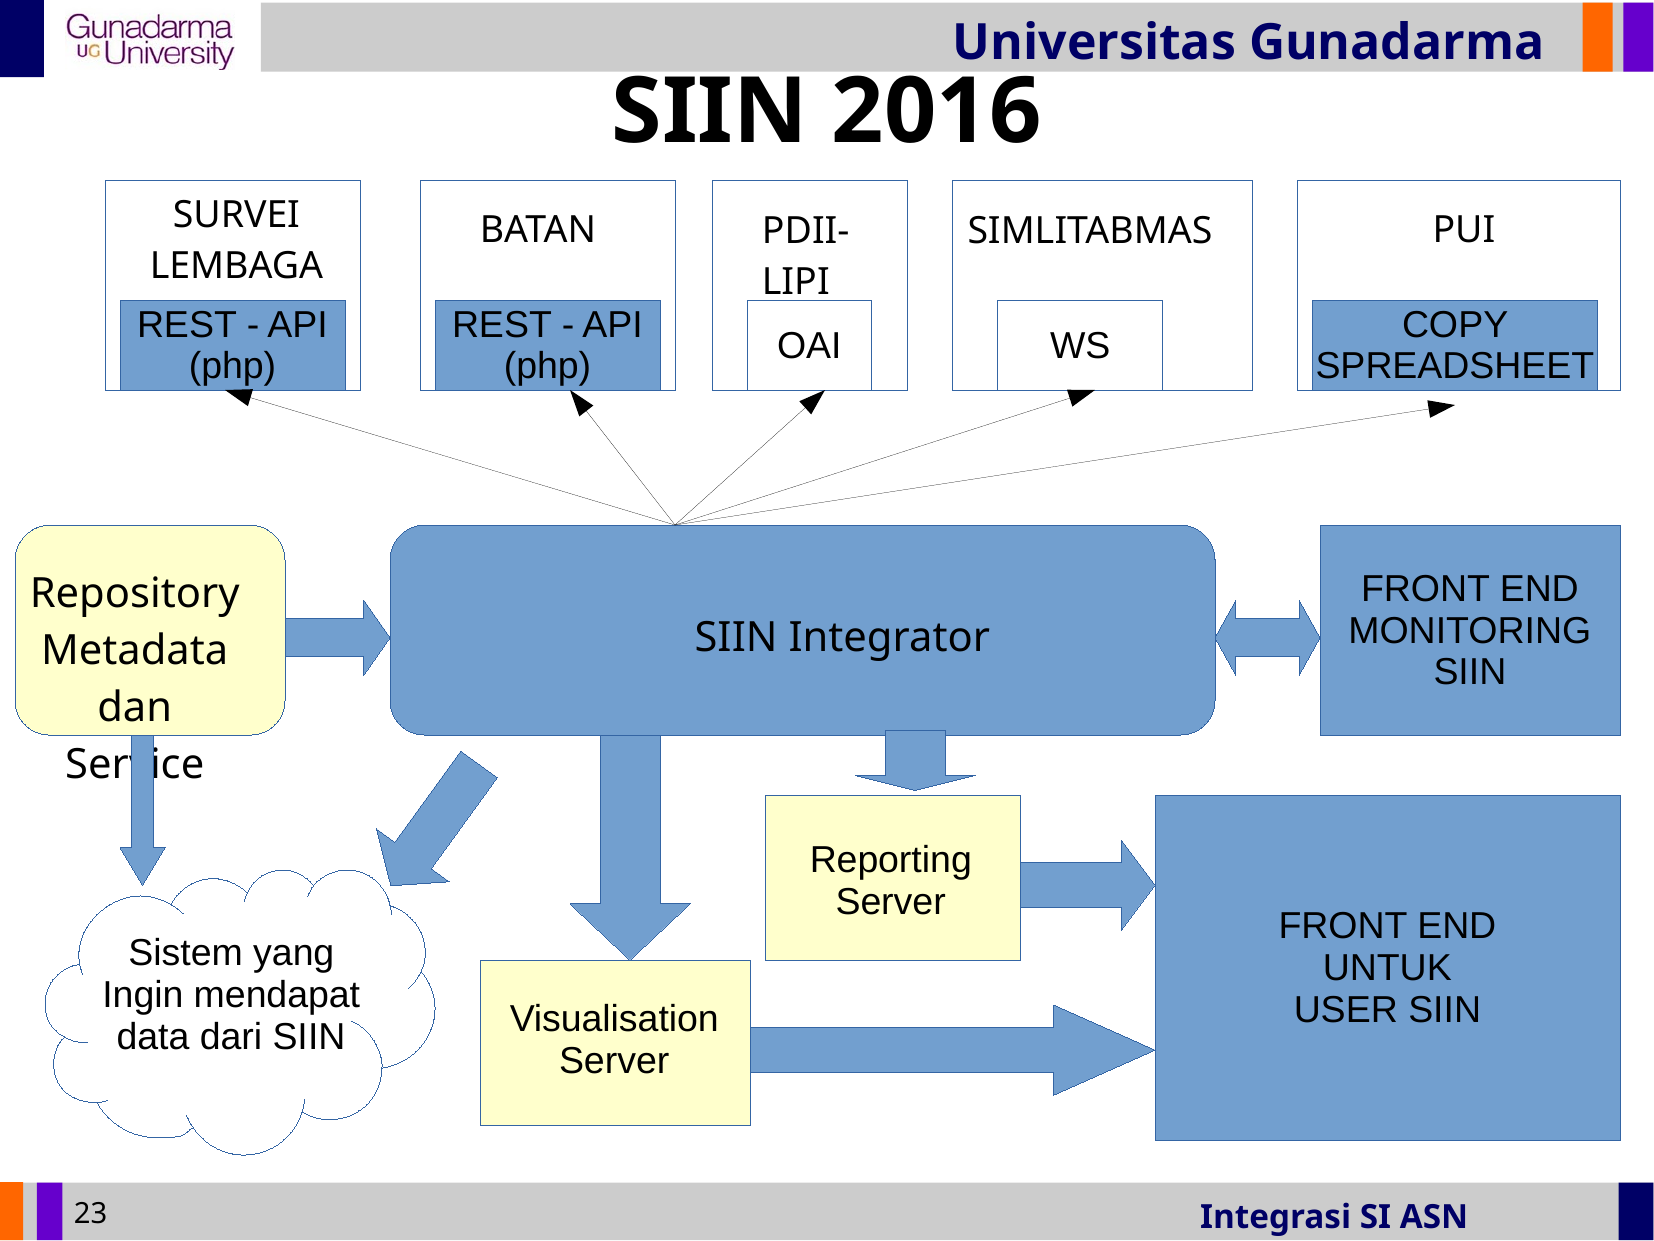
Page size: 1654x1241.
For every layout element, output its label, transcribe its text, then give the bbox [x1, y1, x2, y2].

text_box COPY SPREADSHEET [1312, 300, 1598, 391]
text_box SIIN Integrator [679, 599, 985, 665]
picture [65, 0, 235, 70]
text_box [15, 525, 1321, 1126]
text_box Reporting Server [795, 831, 987, 931]
text_box PDII-LIPI [747, 196, 882, 302]
text_box [765, 795, 1156, 961]
text_box PUI [1417, 195, 1553, 256]
text_box Repository Metadata dan Service [15, 555, 264, 721]
text_box Visualisation Server [495, 990, 734, 1089]
text_box Sistem yang Ingin mendapat data dari SIIN [87, 924, 376, 1066]
text_box SIMLITABMAS [952, 196, 1229, 257]
text_box BATAN [465, 195, 616, 256]
text_box [376, 751, 498, 886]
text_box SURVEI LEMBAGA [135, 180, 361, 331]
text_box REST - API (php) [435, 300, 661, 391]
text_box OAI [747, 300, 872, 391]
title SIIN 2016 [82, 49, 1571, 166]
text_box REST - API (php) [120, 300, 346, 391]
text_box FRONT END UNTUK USER SIIN [1155, 795, 1621, 1141]
text_box FRONT END MONITORING SIIN [1320, 525, 1621, 736]
text_box WS [997, 300, 1163, 391]
